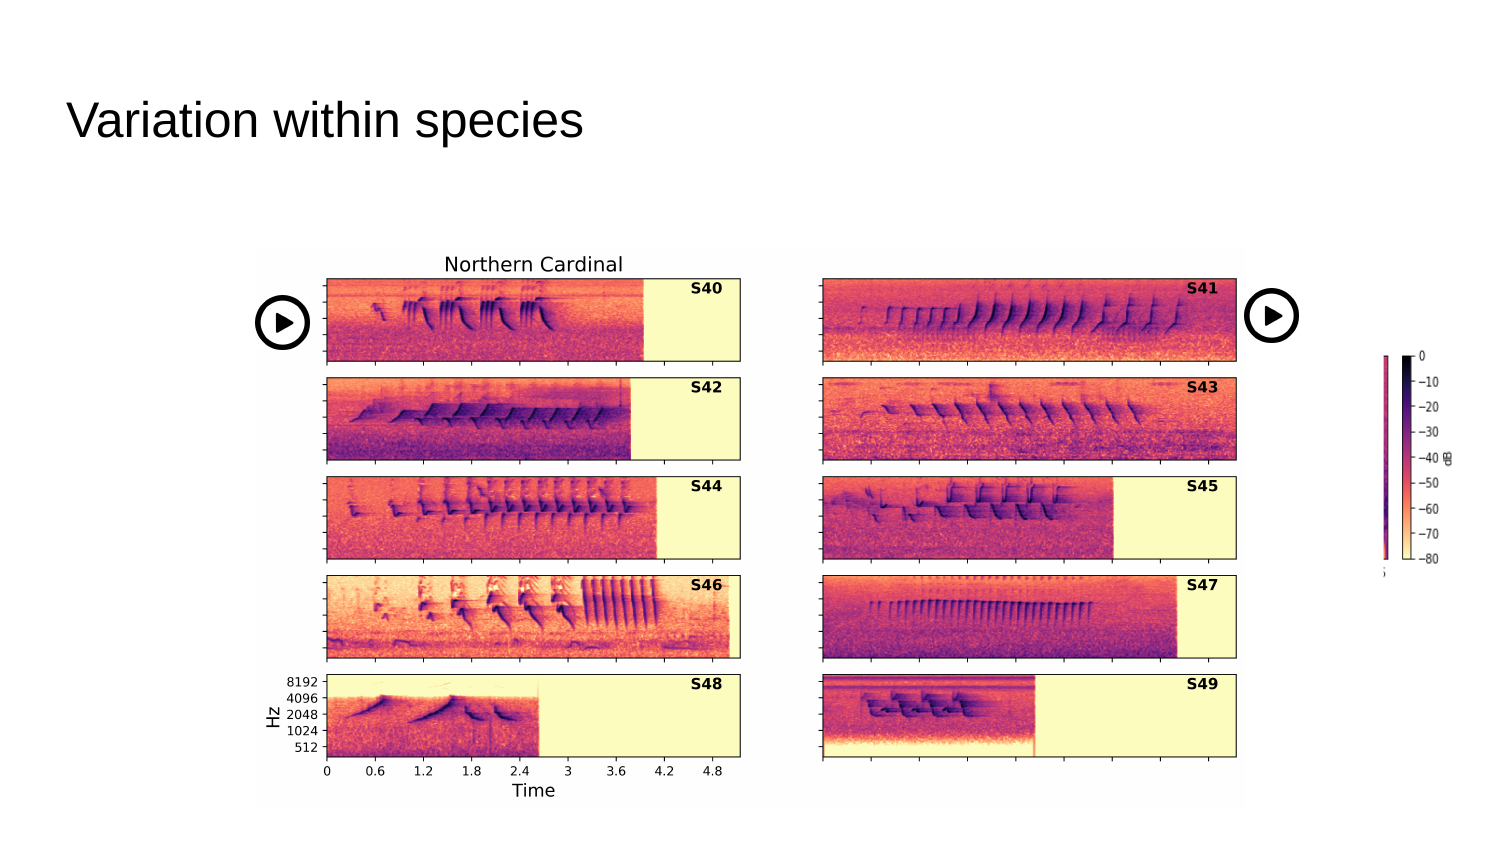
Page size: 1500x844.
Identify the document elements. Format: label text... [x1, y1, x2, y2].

title Variation within species [51, 72, 1449, 167]
picture [1383, 342, 1462, 606]
picture [255, 247, 1299, 809]
